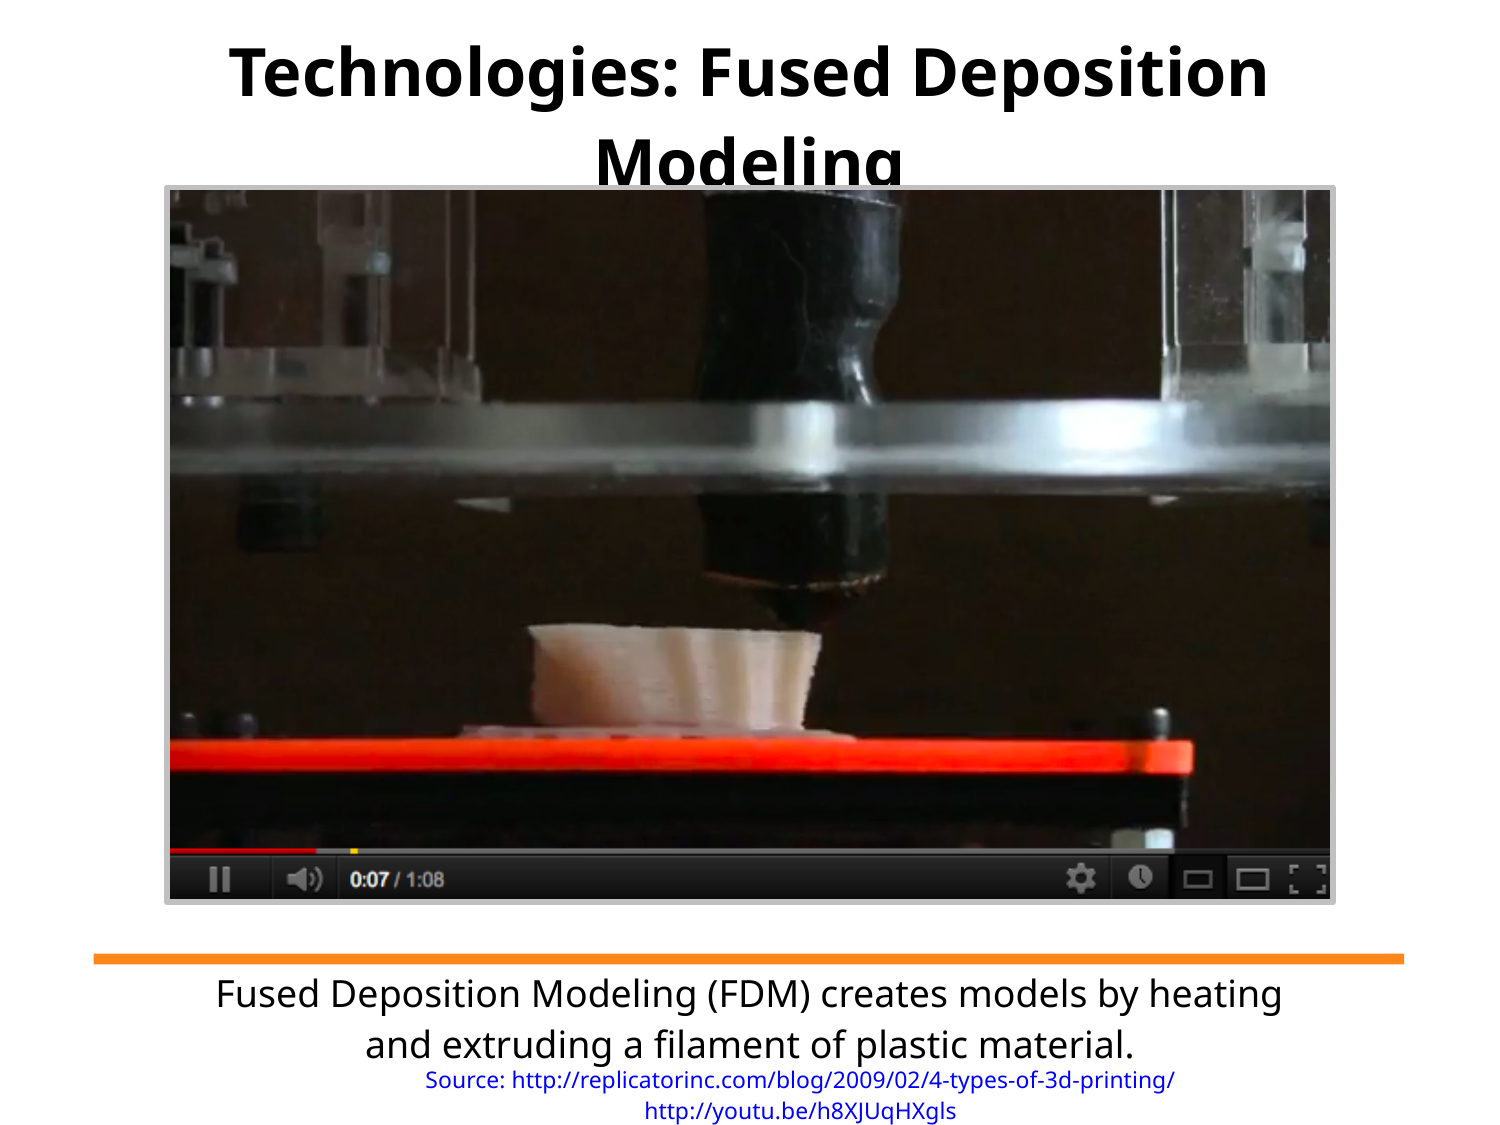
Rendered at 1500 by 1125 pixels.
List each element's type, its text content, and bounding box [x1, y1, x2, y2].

text_box Fused Deposition Modeling (FDM) creates models by heating and extruding a filament of plastic material. [191, 960, 1309, 1064]
text_box Source: http://replicatorinc.com/blog/2009/02/4-types-of-3d-printing/ http://youtu.be/h8XJUqHXgls [410, 1064, 1090, 1123]
picture [0, 0, 1500, 1125]
title Technologies: Fused Deposition Modeling [75, 44, 1426, 188]
